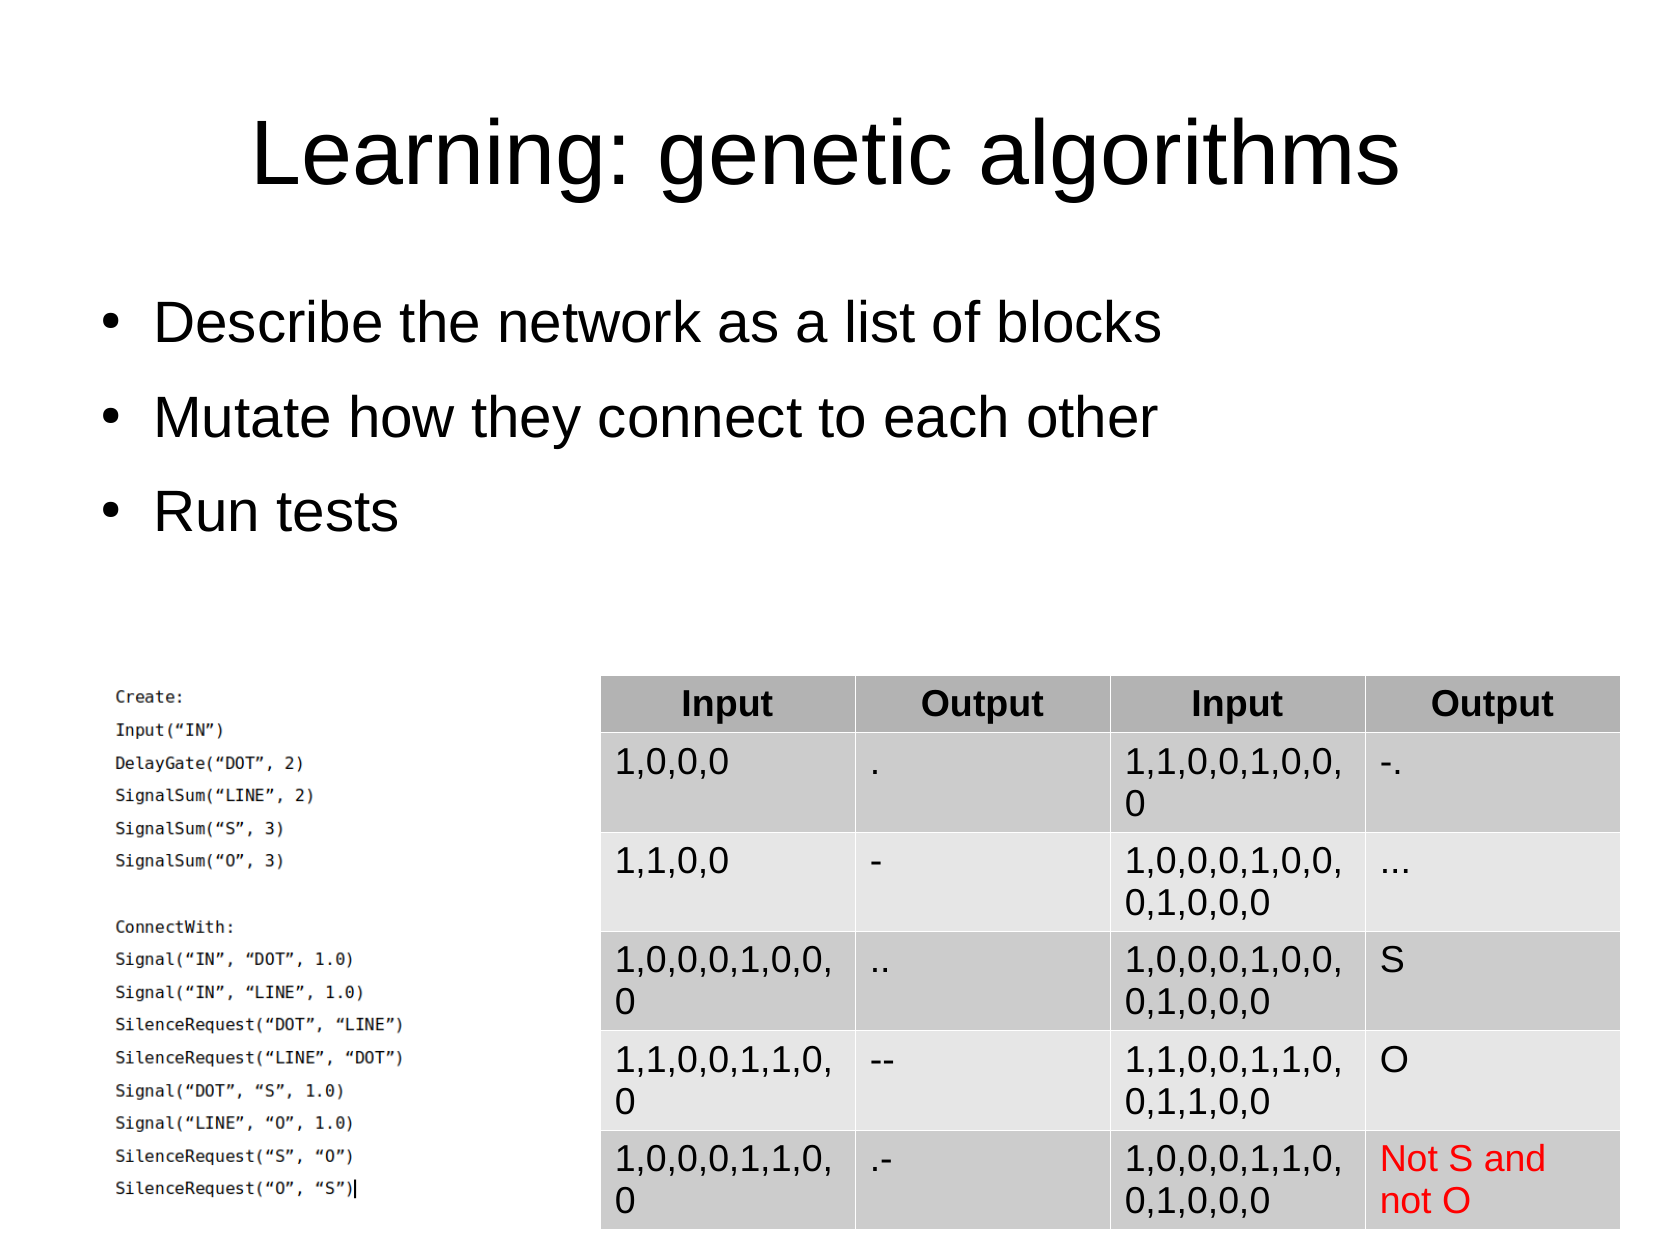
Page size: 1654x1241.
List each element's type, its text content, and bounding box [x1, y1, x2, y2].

picture [105, 684, 436, 1220]
table_cell 1,0,0,0,1,1,0,0,1,0,0,0 [1111, 1131, 1365, 1229]
table_cell 1,1,0,0 [601, 833, 855, 931]
table_cell 1,0,0,0,1,0,0,0,1,0,0,0 [1111, 833, 1365, 931]
list Describe the network as a list of blocks Mutate how they connect to each other Run tests [82, 290, 1571, 1010]
table_cell Not S and not O [1366, 1131, 1620, 1229]
table_cell S [1366, 932, 1620, 1030]
table_cell .. [856, 932, 1110, 1030]
table_cell 1,1,0,0,1,1,0,0,1,1,0,0 [1111, 1031, 1365, 1130]
table_header Output [1366, 676, 1620, 732]
title Learning: genetic algorithms [82, 49, 1571, 257]
table_cell O [1366, 1031, 1620, 1130]
table_cell 1,1,0,0,1,1,0,0 [601, 1031, 855, 1130]
table_cell . [856, 733, 1110, 832]
table_cell -. [1366, 733, 1620, 832]
table_cell .- [856, 1131, 1110, 1229]
table_cell 1,0,0,0 [601, 733, 855, 832]
table_cell - [856, 833, 1110, 931]
table_cell 1,0,0,0,1,0,0,0 [601, 932, 855, 1030]
table_cell 1,1,0,0,1,0,0,0 [1111, 733, 1365, 832]
table_header Input [601, 676, 855, 732]
table_cell 1,0,0,0,1,0,0,0,1,0,0,0 [1111, 932, 1365, 1030]
table_cell -- [856, 1031, 1110, 1130]
table_header Input [1111, 676, 1365, 732]
table_cell ... [1366, 833, 1620, 931]
table_header Output [856, 676, 1110, 732]
table_cell 1,0,0,0,1,1,0,0 [601, 1131, 855, 1229]
